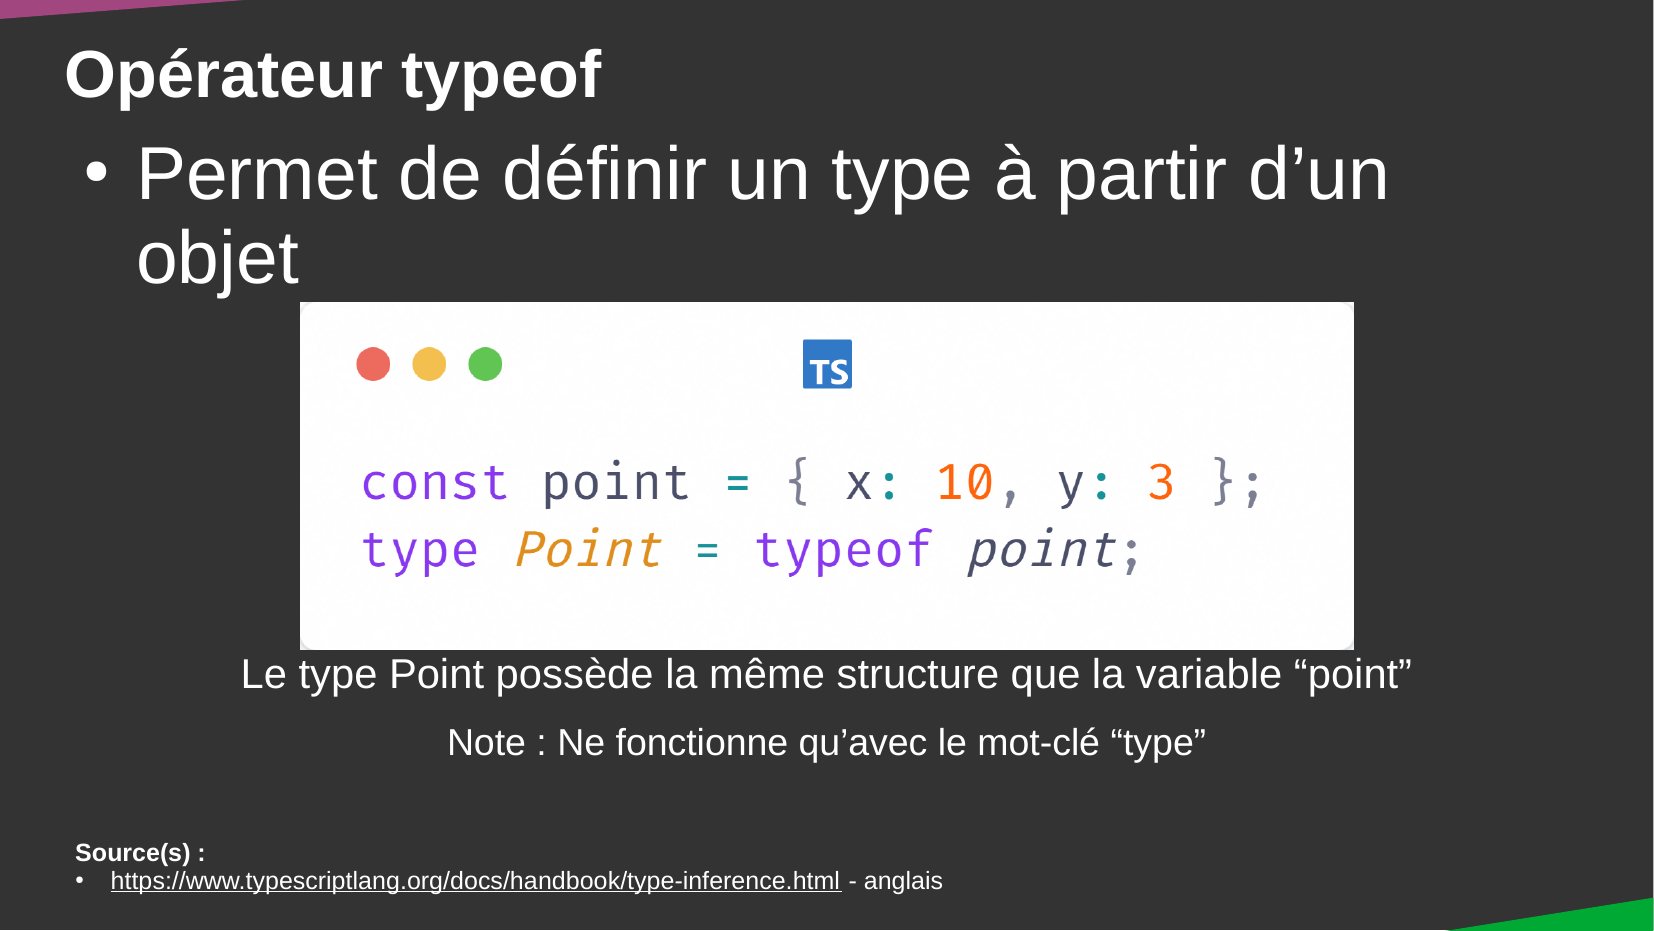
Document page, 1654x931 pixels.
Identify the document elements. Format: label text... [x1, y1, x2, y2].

picture [300, 302, 1354, 643]
text_box Source(s) : https://www.typescriptlang.org/docs/handbook/type-inference.html - anglais [60, 793, 1546, 903]
text_box Note : Ne fonctionne qu’avec le mot-clé “type” [85, 713, 1568, 784]
title Opérateur typeof [64, 37, 1365, 113]
text_box [0, 0, 245, 19]
text_box Le type Point possède la même structure que la variable “point” [85, 643, 1568, 713]
list Permet de définir un type à partir d’un objet [65, 131, 1544, 308]
text_box [1444, 897, 1654, 931]
